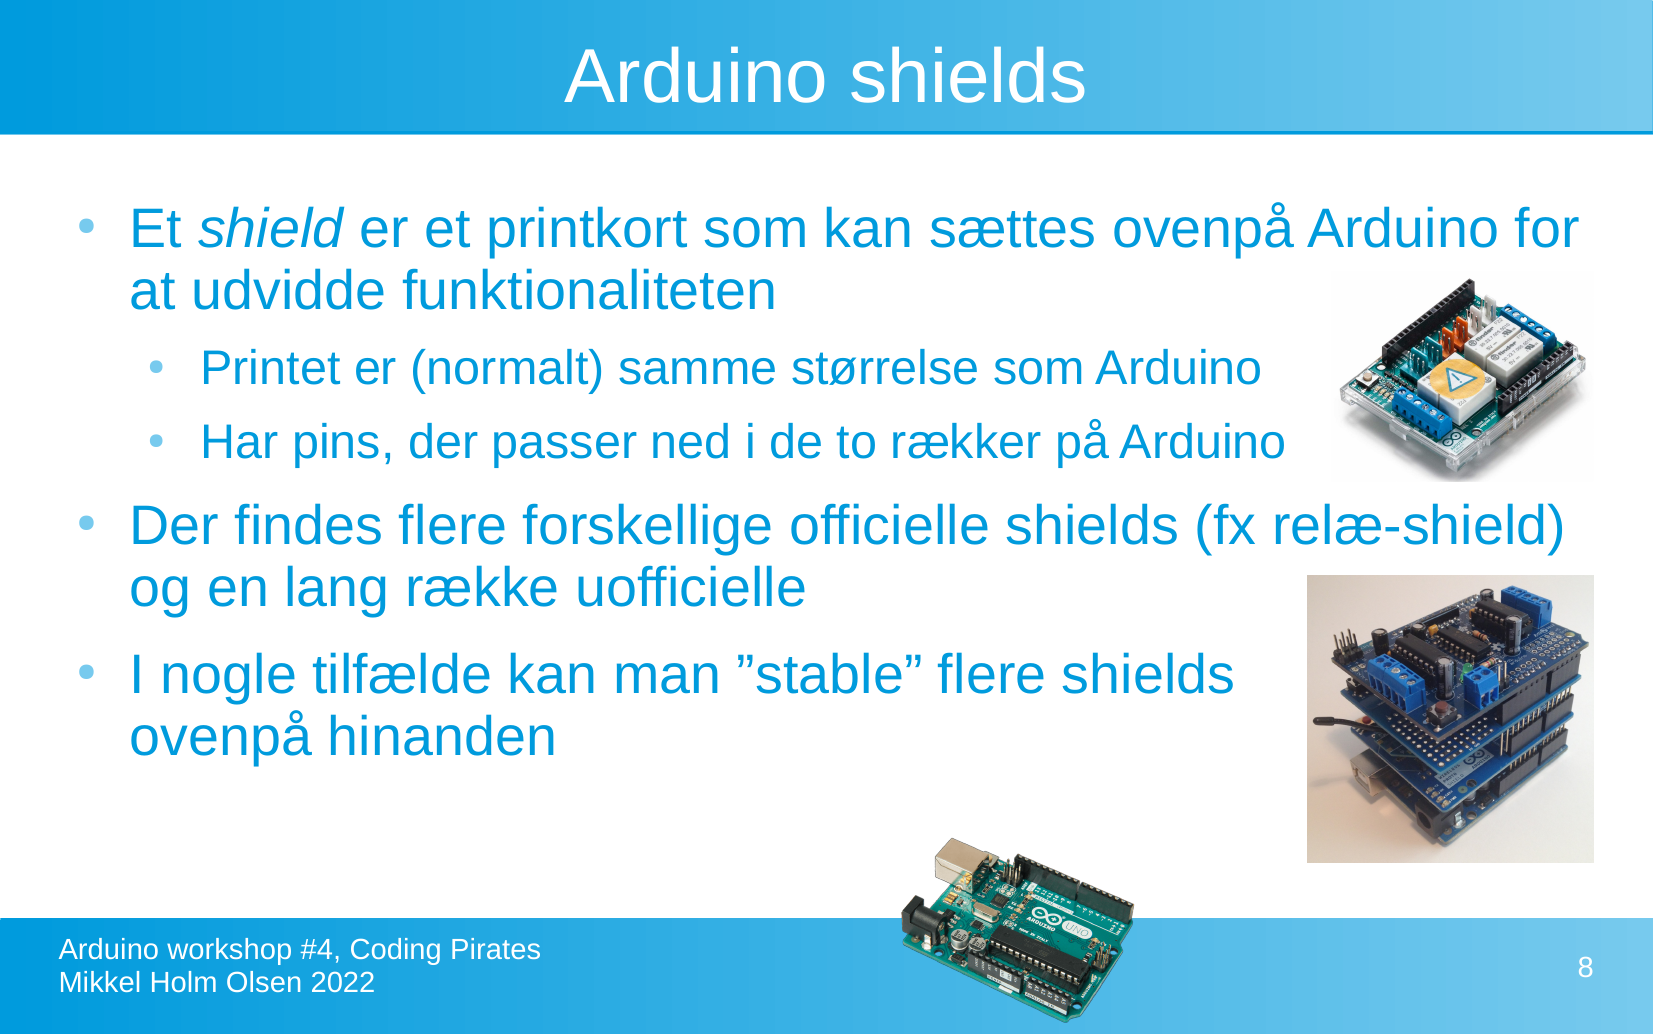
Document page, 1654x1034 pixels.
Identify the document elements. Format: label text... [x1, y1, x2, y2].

picture [900, 854, 1138, 1024]
picture [1307, 575, 1594, 863]
picture [1331, 271, 1594, 482]
title Arduino shields [58, 32, 1594, 120]
list Et shield er et printkort som kan sættes ovenpå Arduino for at udvidde funktionaliteten Printet er (normalt) samme størrelse som Arduino Har pins, der passer ned i de to rækker på Arduino Der findes flere forskellige officielle shields (fx relæ-shield) og en lang række uofficielle I nogle tilfælde kan man ”stable” flere shields ovenpå hinanden [58, 196, 1594, 854]
